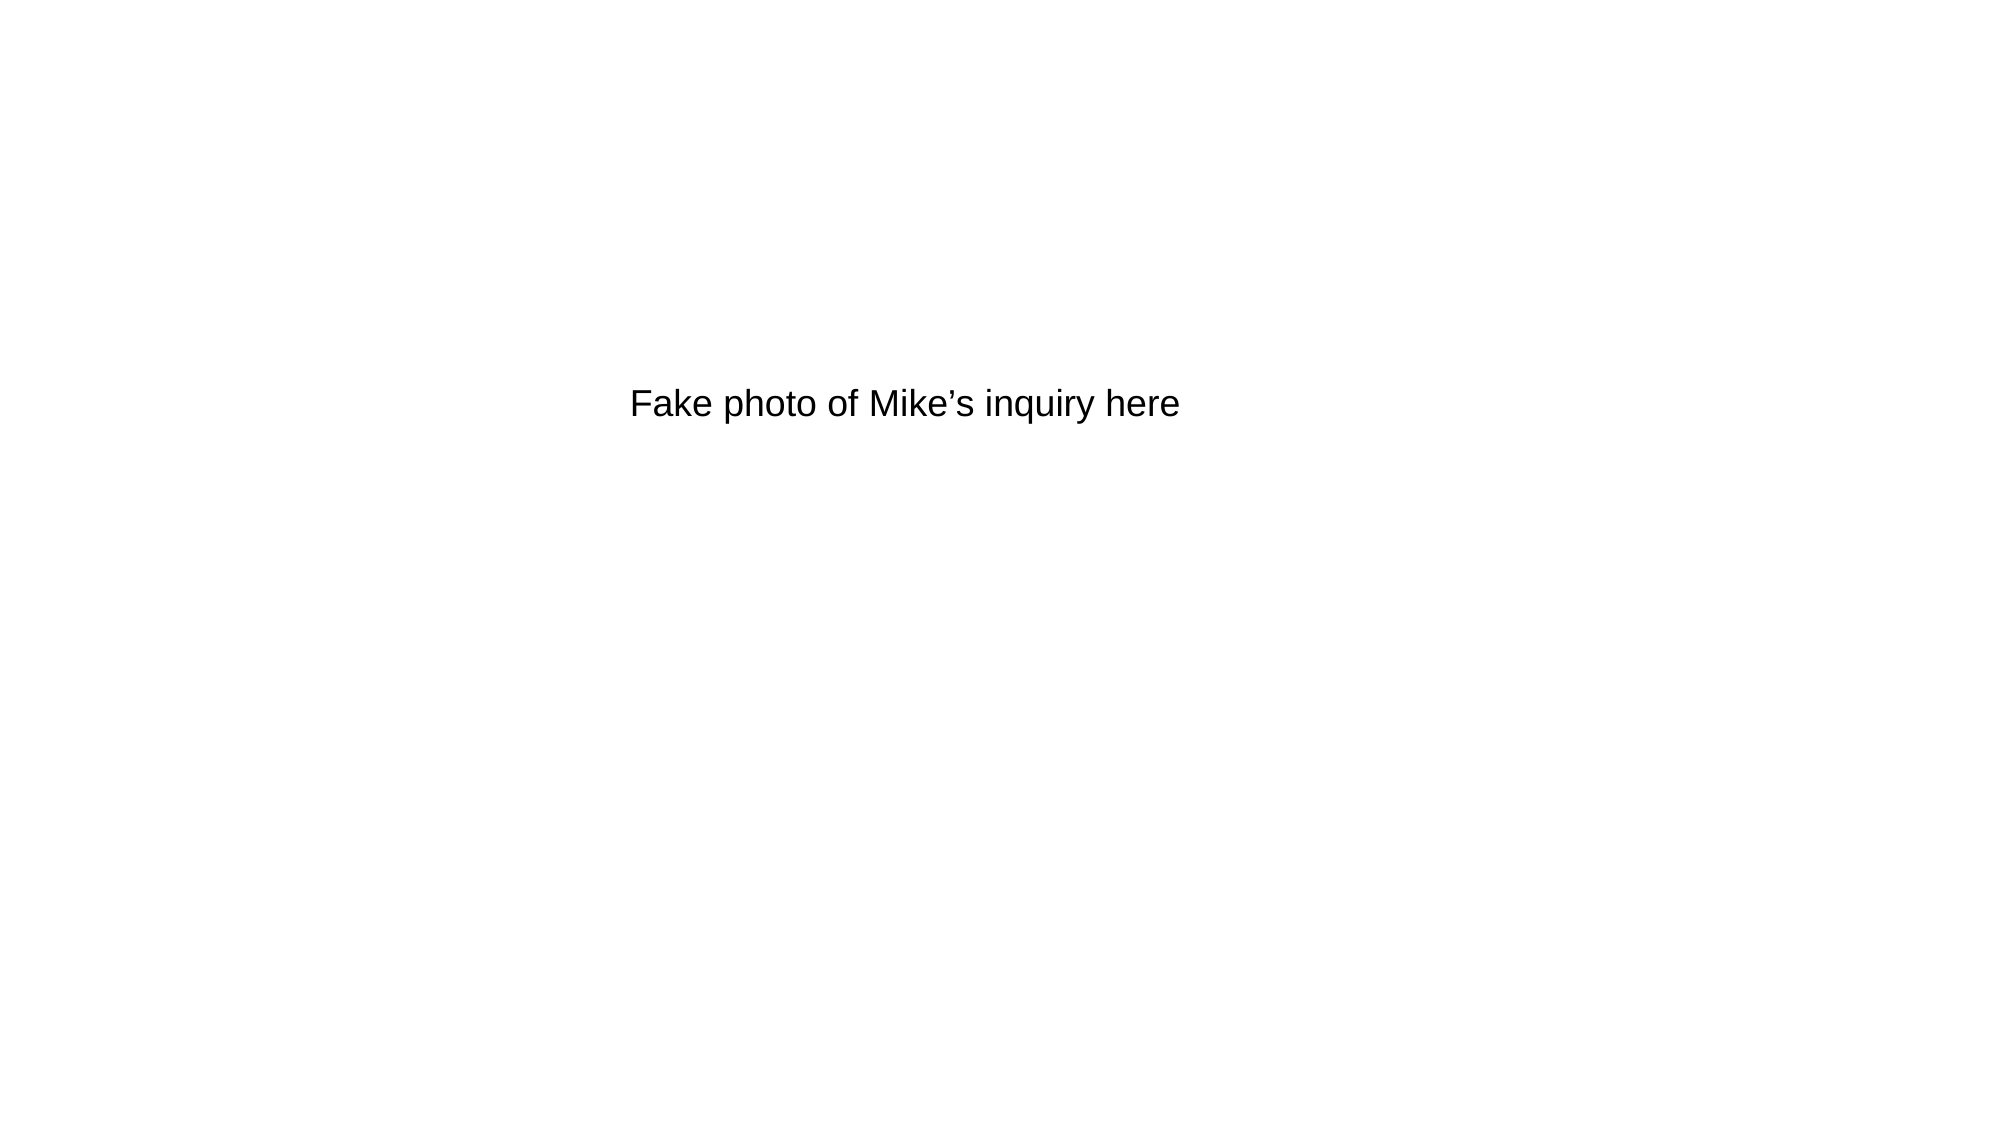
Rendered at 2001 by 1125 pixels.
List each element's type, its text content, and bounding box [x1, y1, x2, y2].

text_box Fake photo of Mike’s inquiry here [615, 375, 1246, 432]
